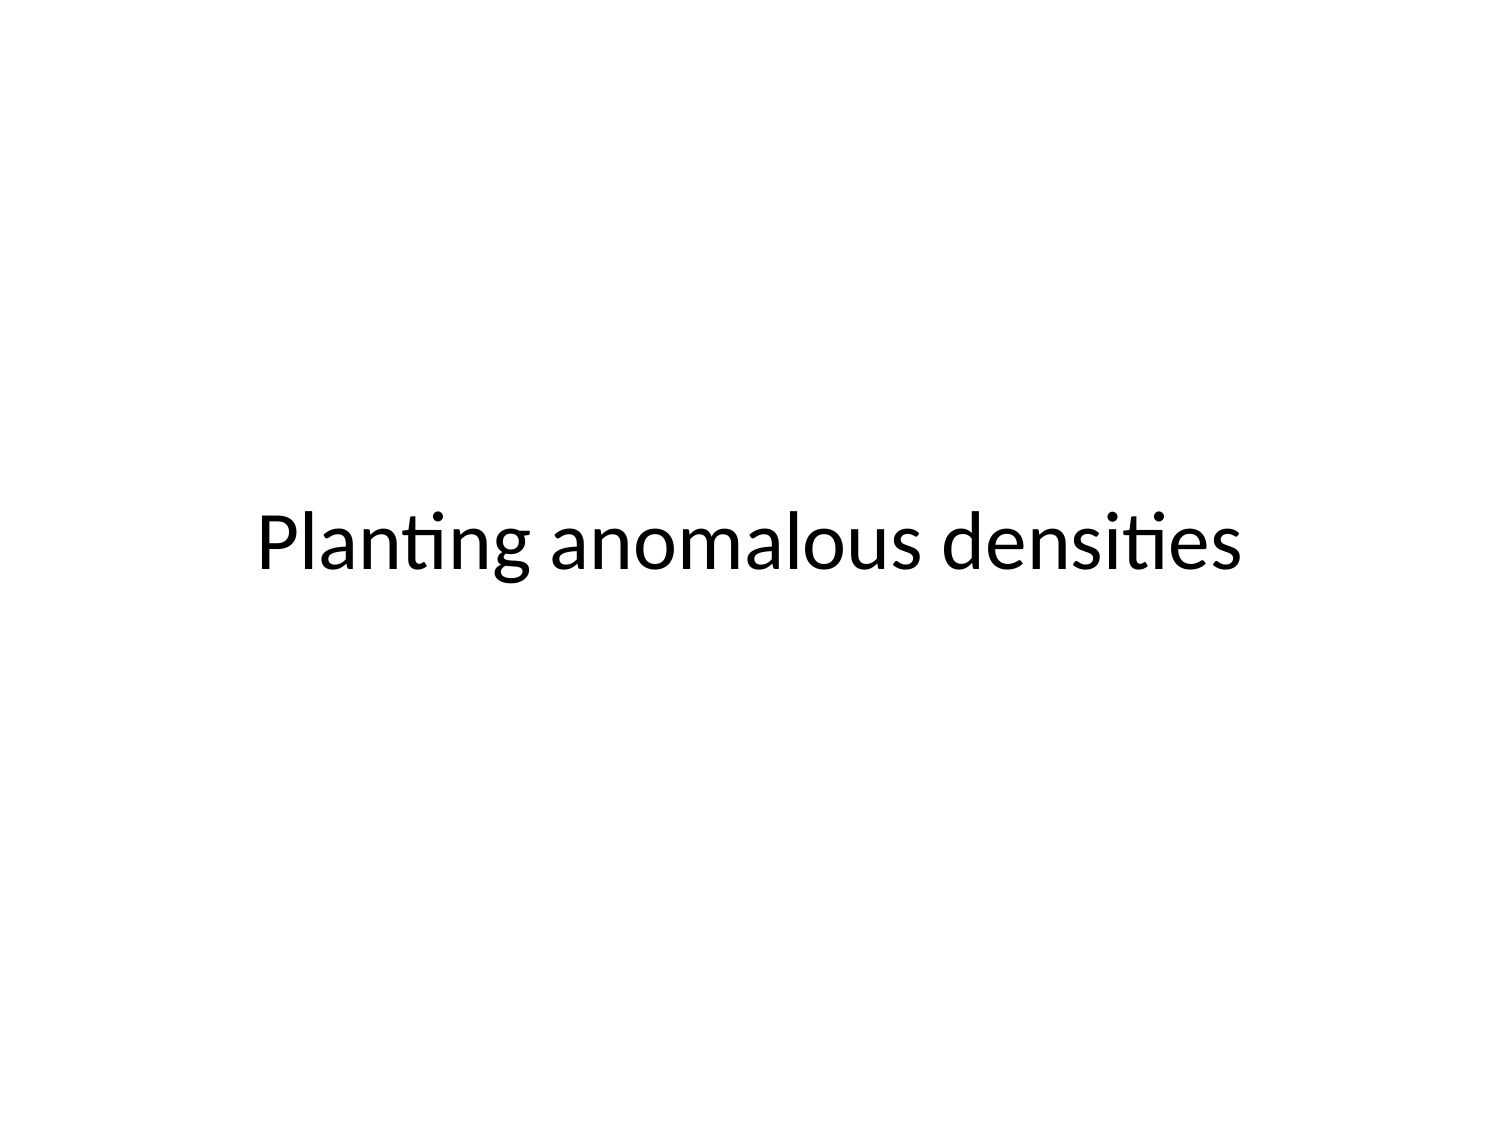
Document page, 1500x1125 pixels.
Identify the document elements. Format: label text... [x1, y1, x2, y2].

title Planting anomalous densities [74, 392, 1425, 679]
